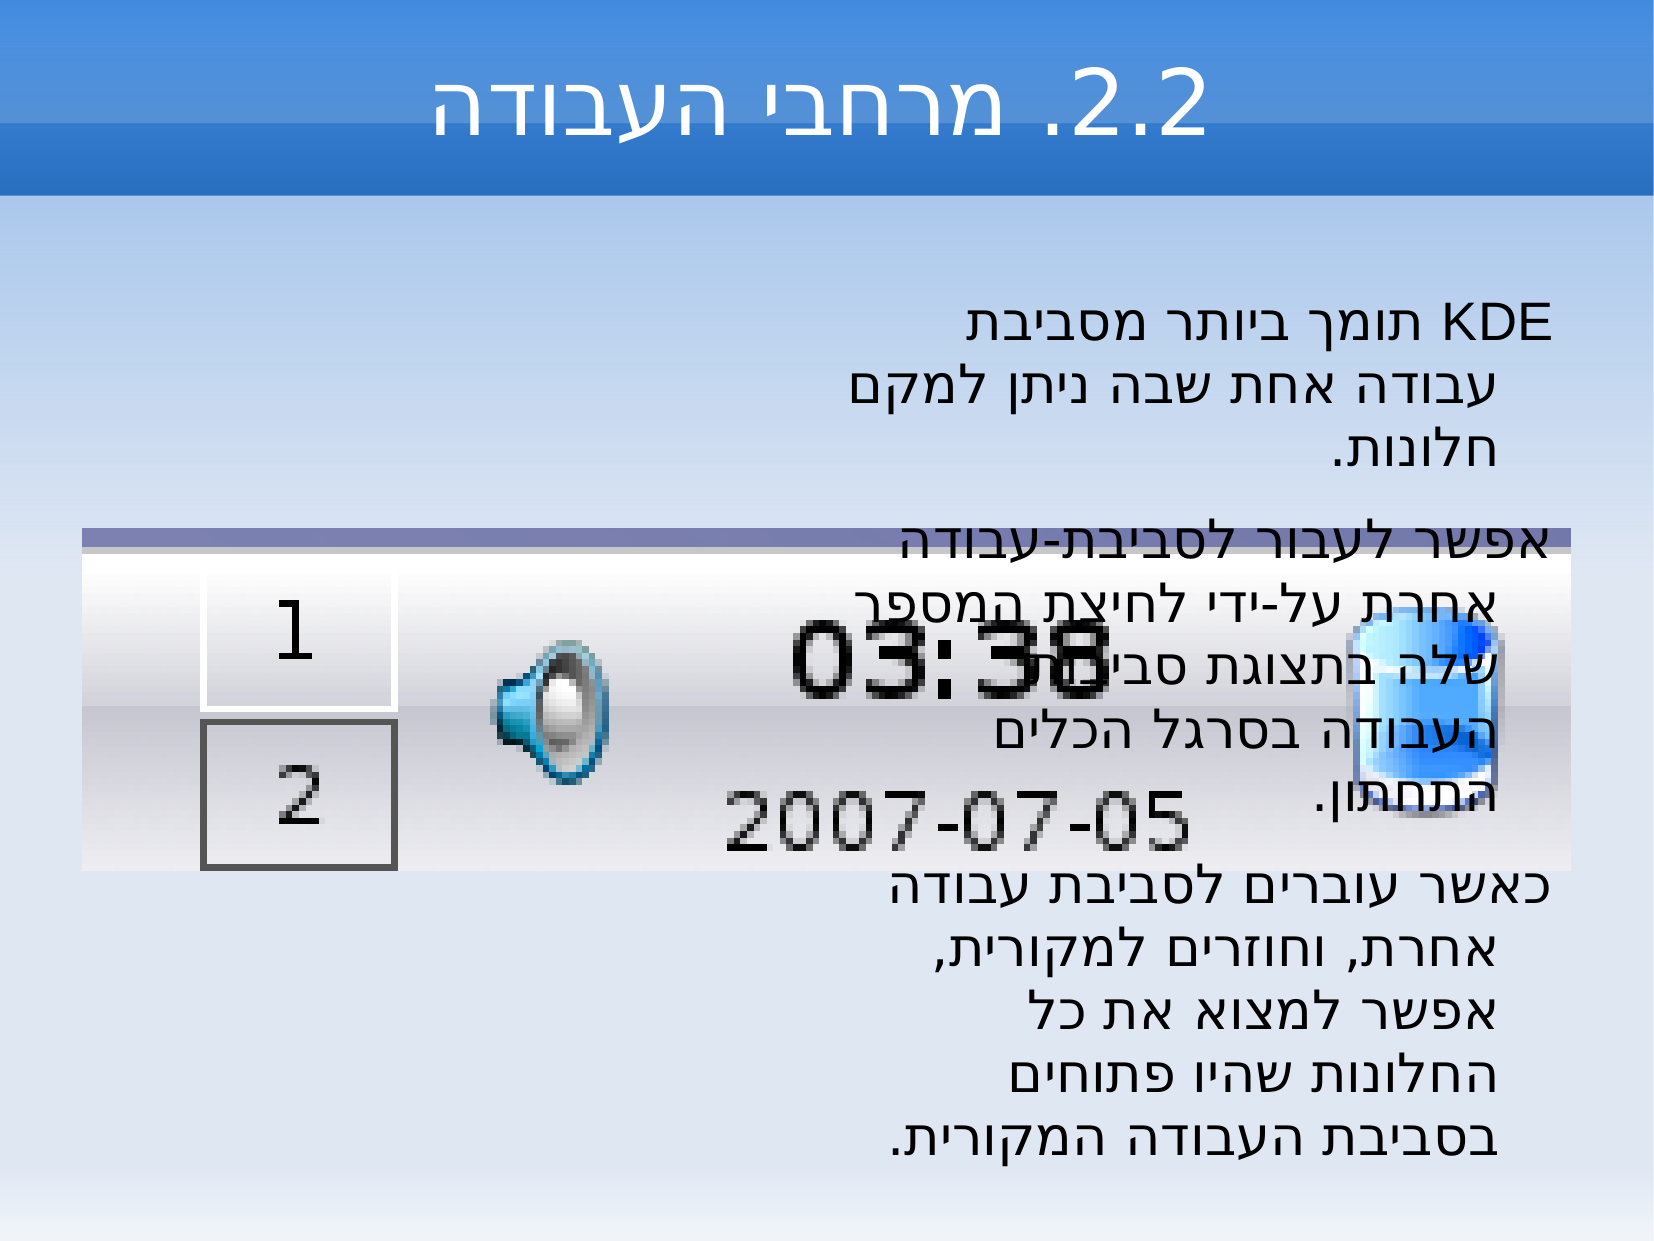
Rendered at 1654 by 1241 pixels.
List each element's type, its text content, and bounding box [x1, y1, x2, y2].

picture [0, 0, 1654, 1241]
list KDE תומך ביותר מסביבת עבודה אחת שבה ניתן למקם חלונות. אפשר לעבור לסביבת-עבודה אחרת על-ידי לחיצת המספר שלה בתצוגת סביבות העבודה בסרגל הכלים התחתון. כאשר עוברים לסביבת עבודה אחרת, וחוזרים למקורית, אפשר למצוא את כל החלונות שהיו פתוחים בסביבת העבודה המקורית. [845, 290, 1572, 1169]
title 2.2. מרחבי העבודה [76, 7, 1565, 200]
